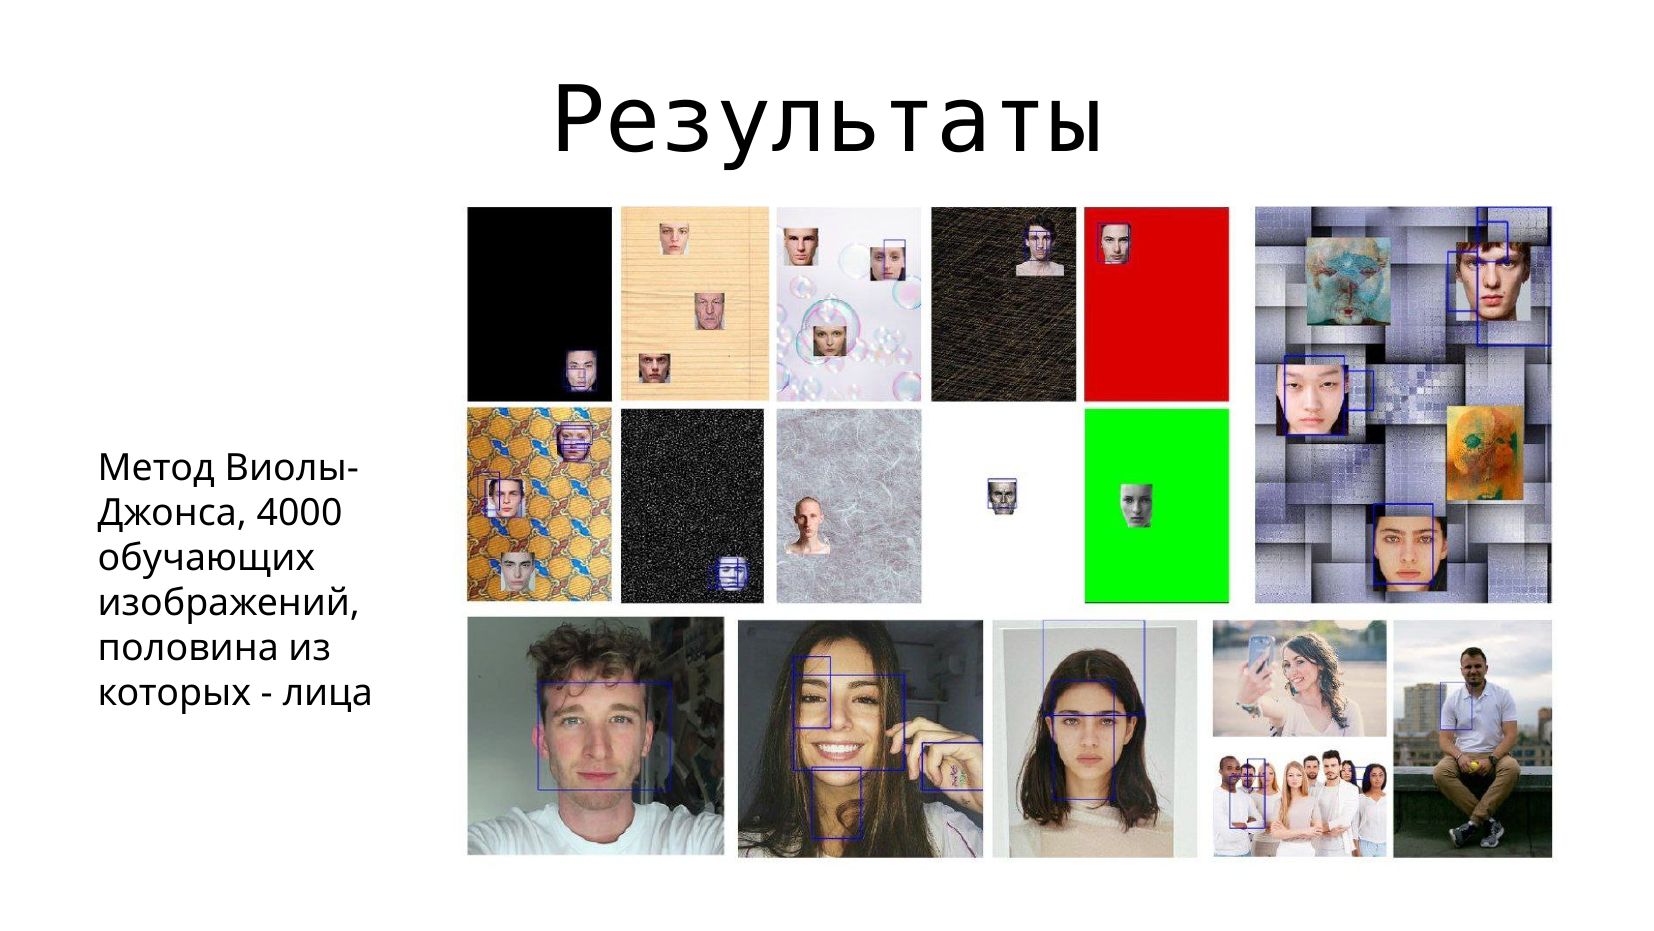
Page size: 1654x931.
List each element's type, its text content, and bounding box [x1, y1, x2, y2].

text_box Метод Виолы-Джонса, 4000 обучающих изображений, половина из которых - лица [82, 435, 407, 724]
title Результаты [82, 37, 1571, 193]
picture [454, 192, 1571, 876]
